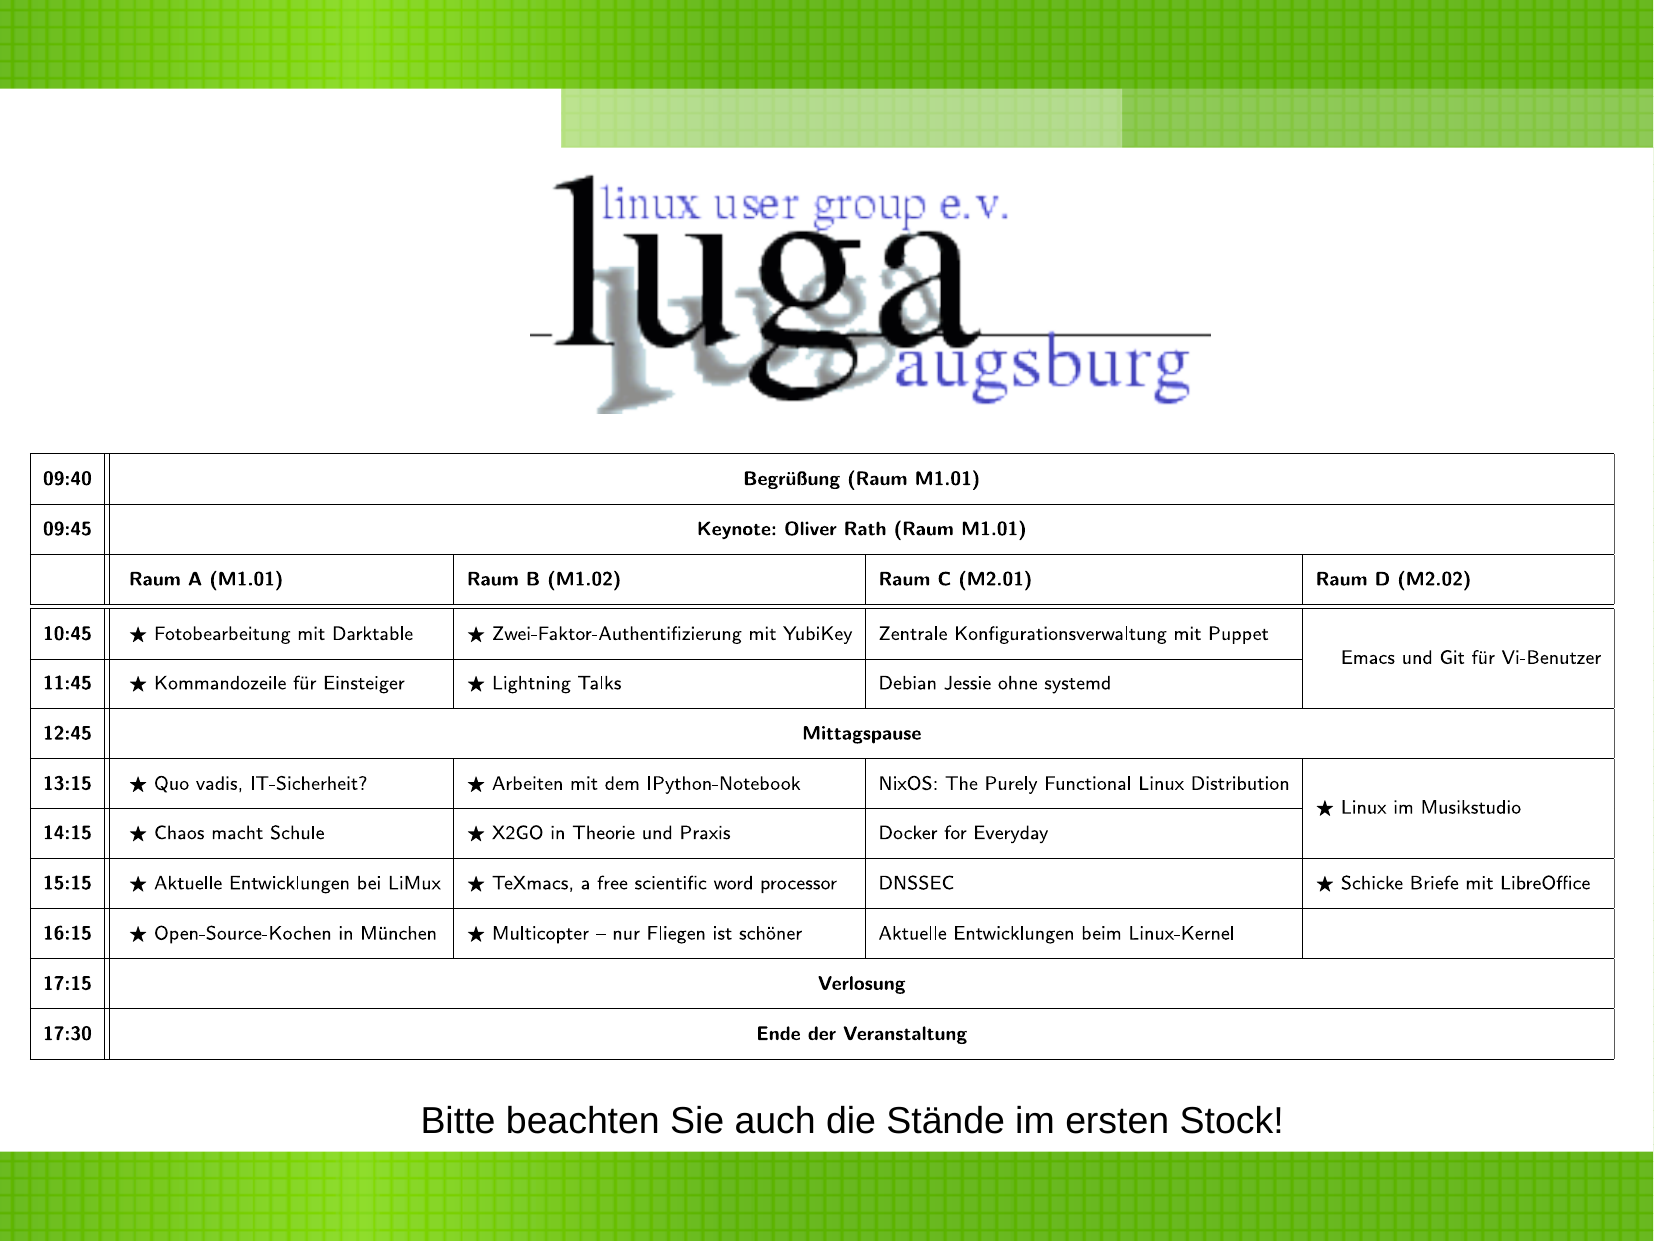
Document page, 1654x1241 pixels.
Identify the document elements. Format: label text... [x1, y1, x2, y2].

picture [0, 0, 1654, 1241]
picture [530, 120, 1211, 414]
picture [29, 453, 1615, 1060]
text_box Bitte beachten Sie auch die Stände im ersten Stock! [405, 1092, 1300, 1150]
